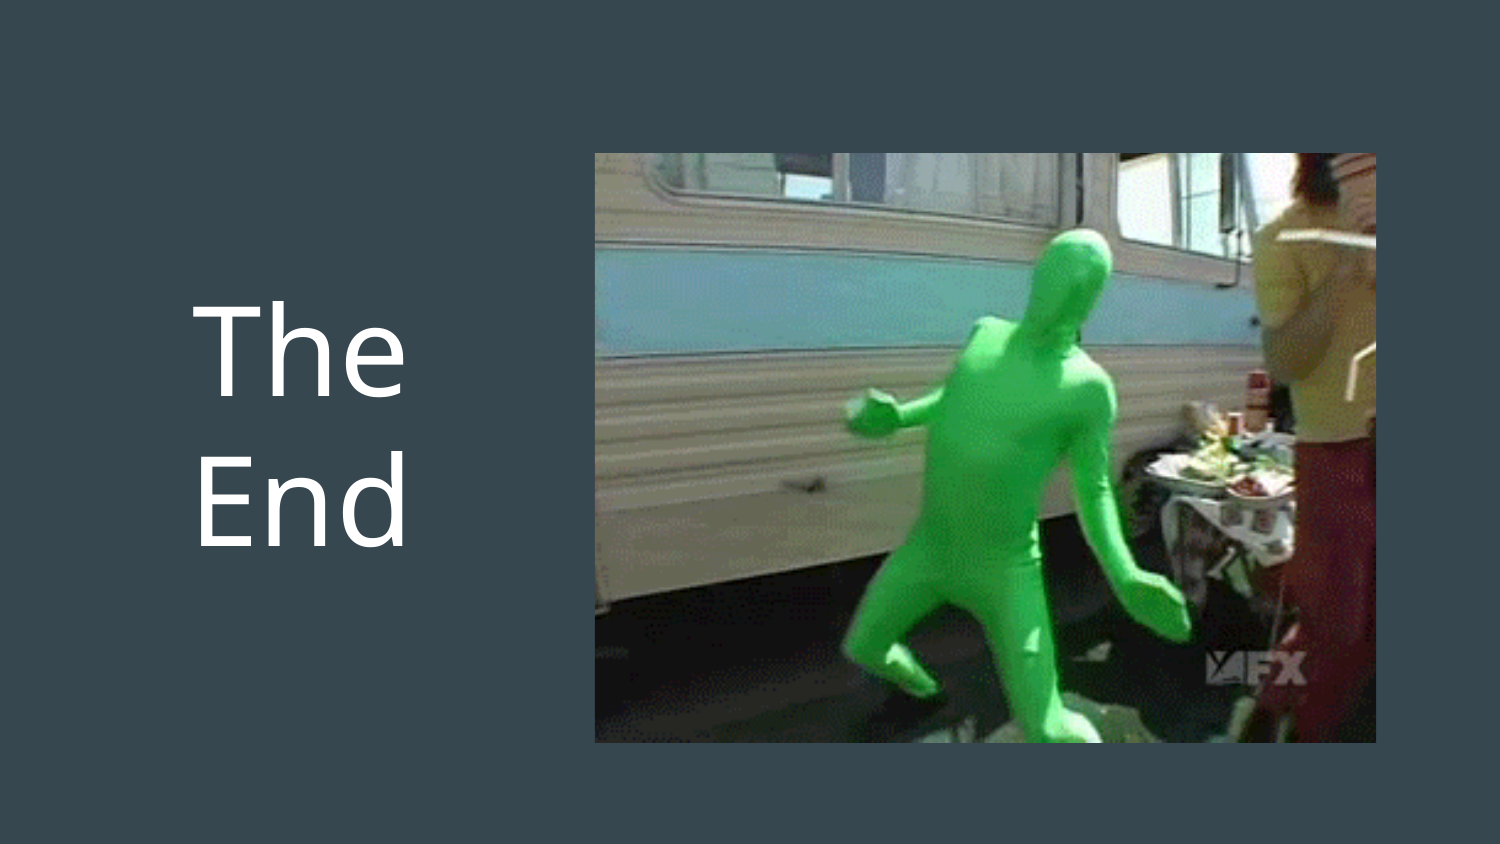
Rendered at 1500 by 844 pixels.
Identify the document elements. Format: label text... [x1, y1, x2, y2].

title The End [56, 235, 547, 609]
picture [594, 153, 1377, 743]
